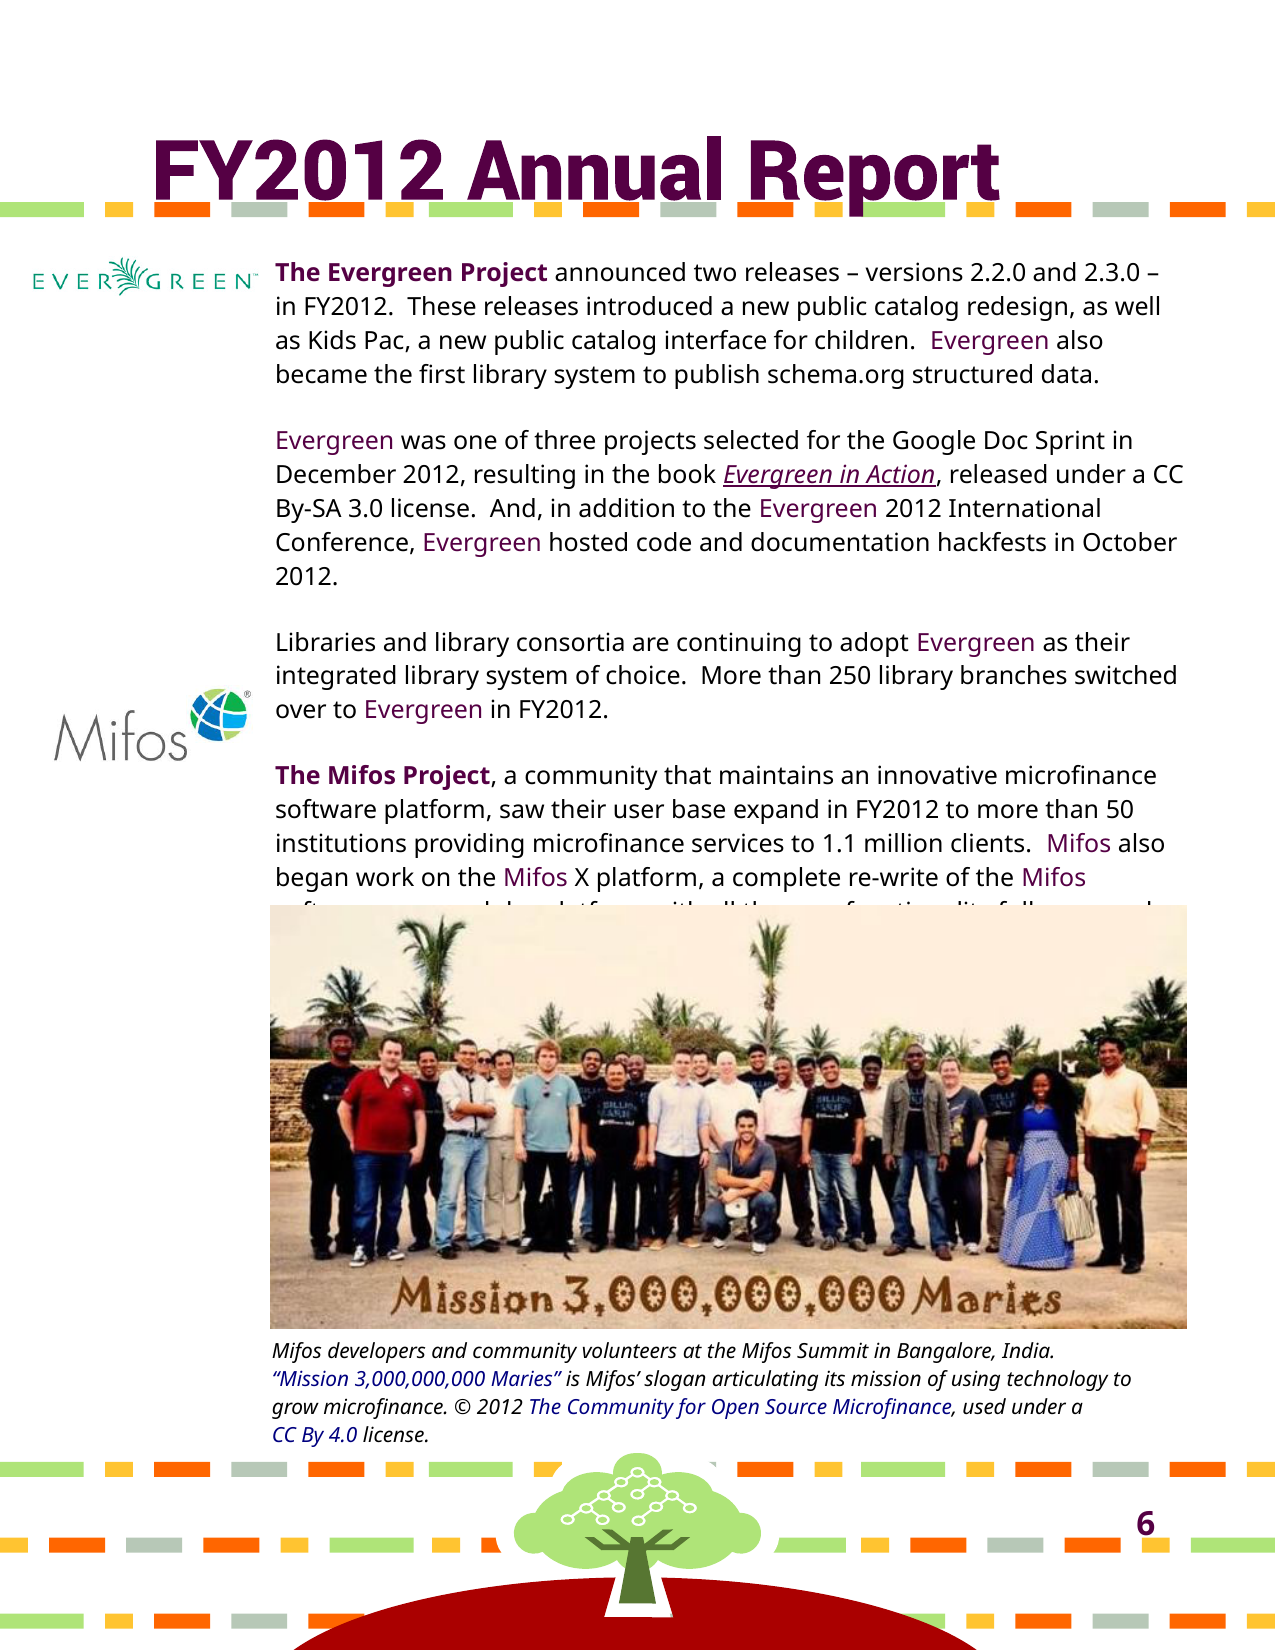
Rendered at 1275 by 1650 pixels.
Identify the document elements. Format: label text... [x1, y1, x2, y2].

text_box Mifos developers and community volunteers at the Mifos Summit in Bangalore, India. “Mission 3,000,000,000 Maries” is Mifos’ slogan articulating its mission of using technology to grow microfinance. © 2012 The Community for Open Source Microfinance, used under a CC By 4.0 license. [257, 1328, 1124, 1446]
picture [270, 905, 1187, 1329]
picture [33, 685, 259, 765]
list The Evergreen Project announced two releases – versions 2.2.0 and 2.3.0 – in FY2012. These releases introduced a new public catalog redesign, as well as Kids Pac, a new public catalog interface for children. Evergreen also became the first library system to publish schema.org structured data. Evergreen was one of three projects selected for the Google Doc Sprint in December 2012, resulting in the book Evergreen in Action, released under a CC By-SA 3.0 license. And, in addition to the Evergreen 2012 International Conference, Evergreen hosted code and documentation hackfests in October 2012. Libraries and library consortia are continuing to adopt Evergreen as their integrated library system of choice. More than 250 library branches switched over to Evergreen in FY2012. The Mifos Project, a community that maintains an innovative microfinance software platform, saw their user base expand in FY2012 to more than 50 institutions providing microfinance services to 1.1 million clients. Mifos also began work on the Mifos X platform, a complete re-write of the Mifos software as a modular platform with all the core functionality fully exposed through RESTful APIs. In October 2012, Mifos hosted an inaugural Mifos Summit in Bangalore, India with more than 40 attendees from around the world. [274, 208, 1187, 905]
picture [32, 256, 259, 296]
